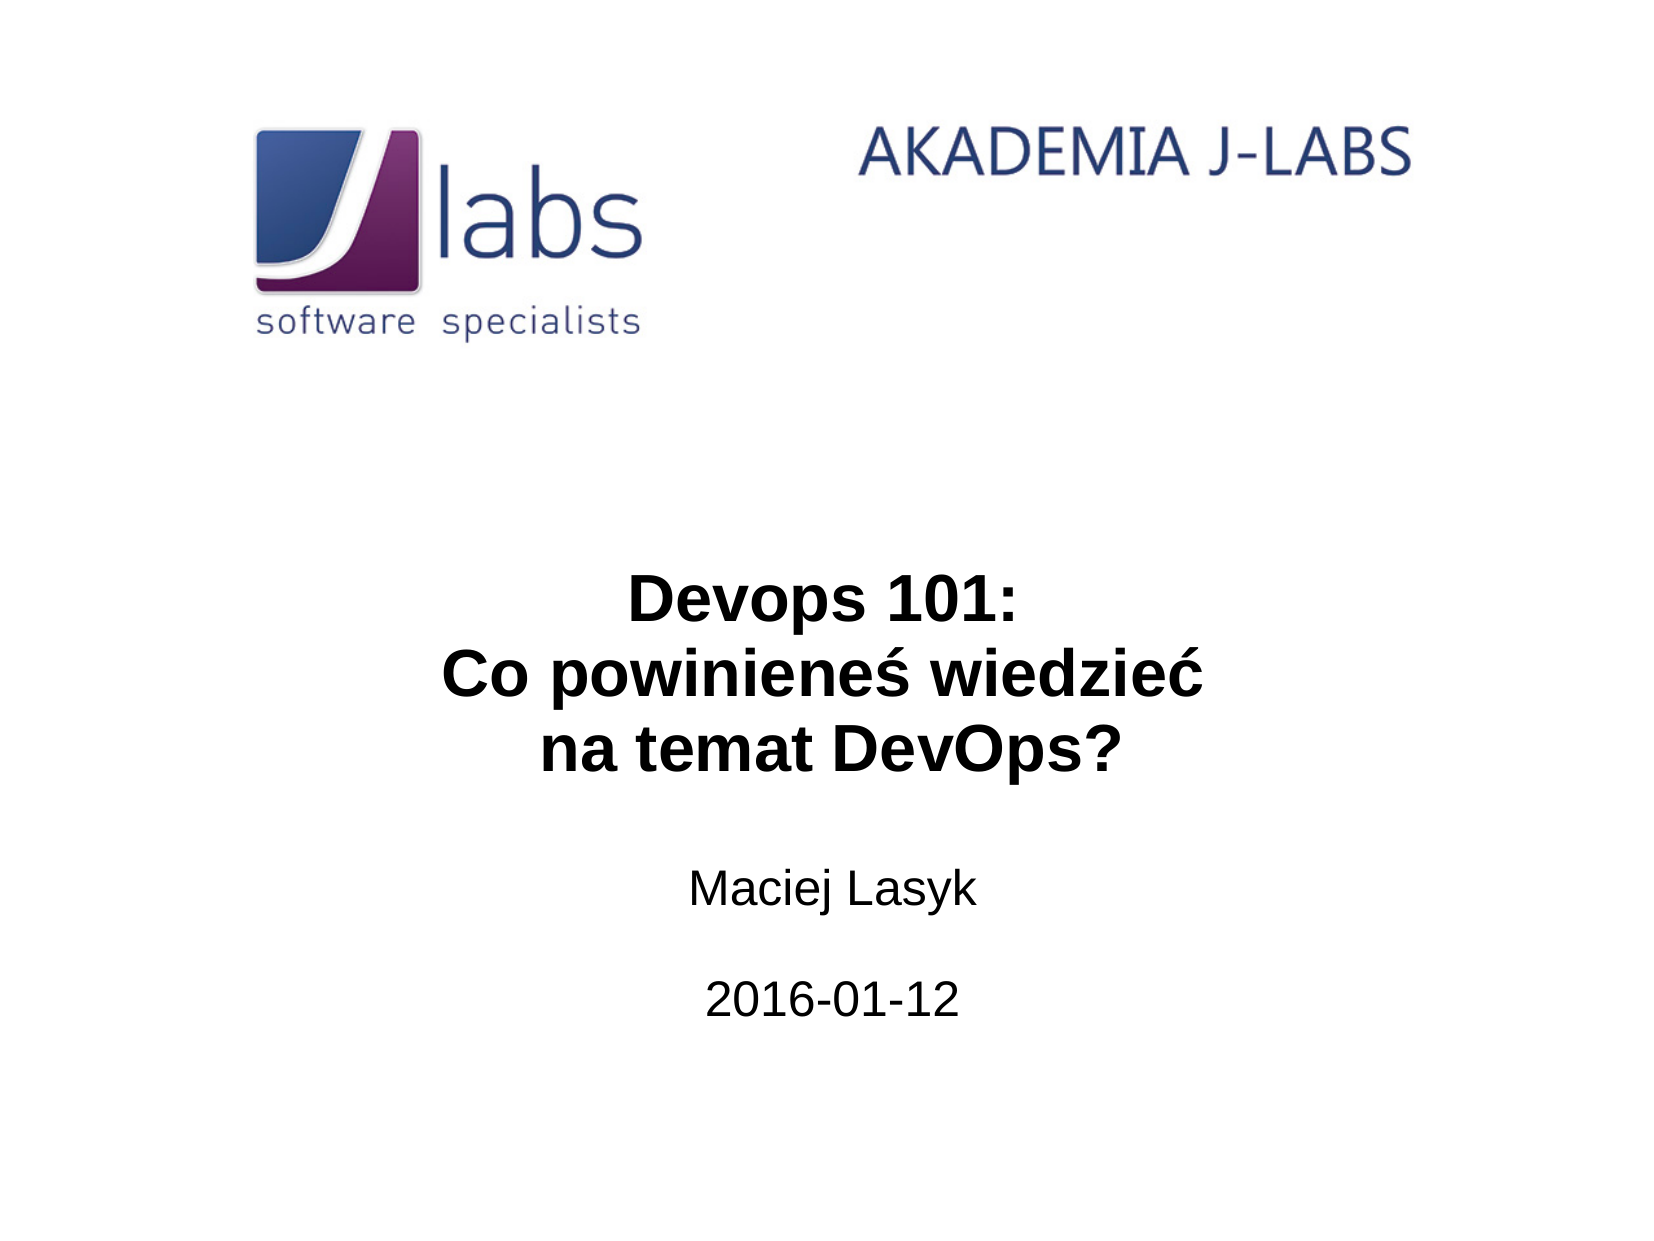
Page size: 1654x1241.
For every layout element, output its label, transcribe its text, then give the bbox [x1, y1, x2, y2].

subtitle Devops 101: Co powinieneś wiedzieć na temat DevOps? Maciej Lasyk 2016-01-12 [30, 561, 1636, 1028]
picture [208, 51, 1446, 382]
